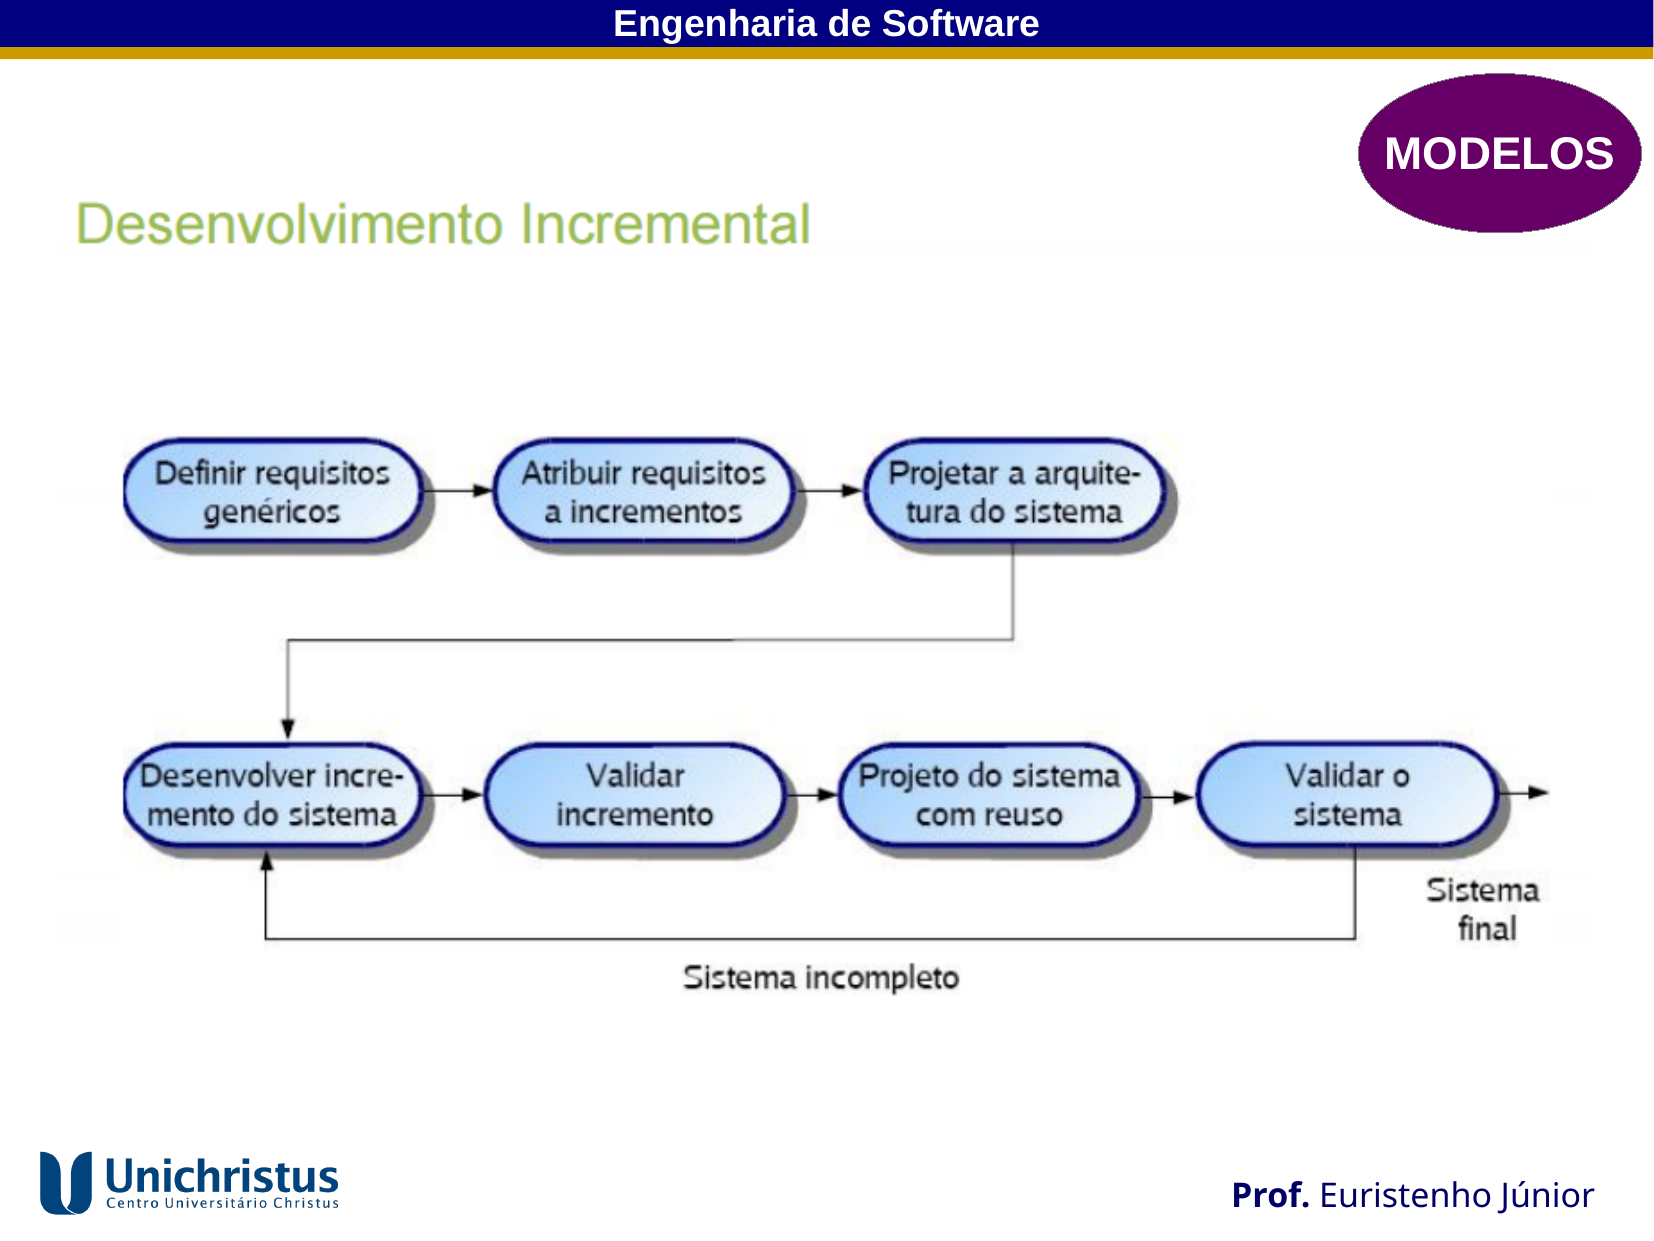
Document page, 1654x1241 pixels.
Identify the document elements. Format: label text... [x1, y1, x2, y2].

text_box [0, 47, 1654, 60]
text_box Engenharia de Software [0, 0, 1654, 47]
text_box Prof. Euristenho Júnior [1216, 1163, 1654, 1224]
text_box MODELOS [1358, 73, 1642, 233]
picture [35, 1148, 343, 1217]
picture [52, 188, 1595, 1029]
